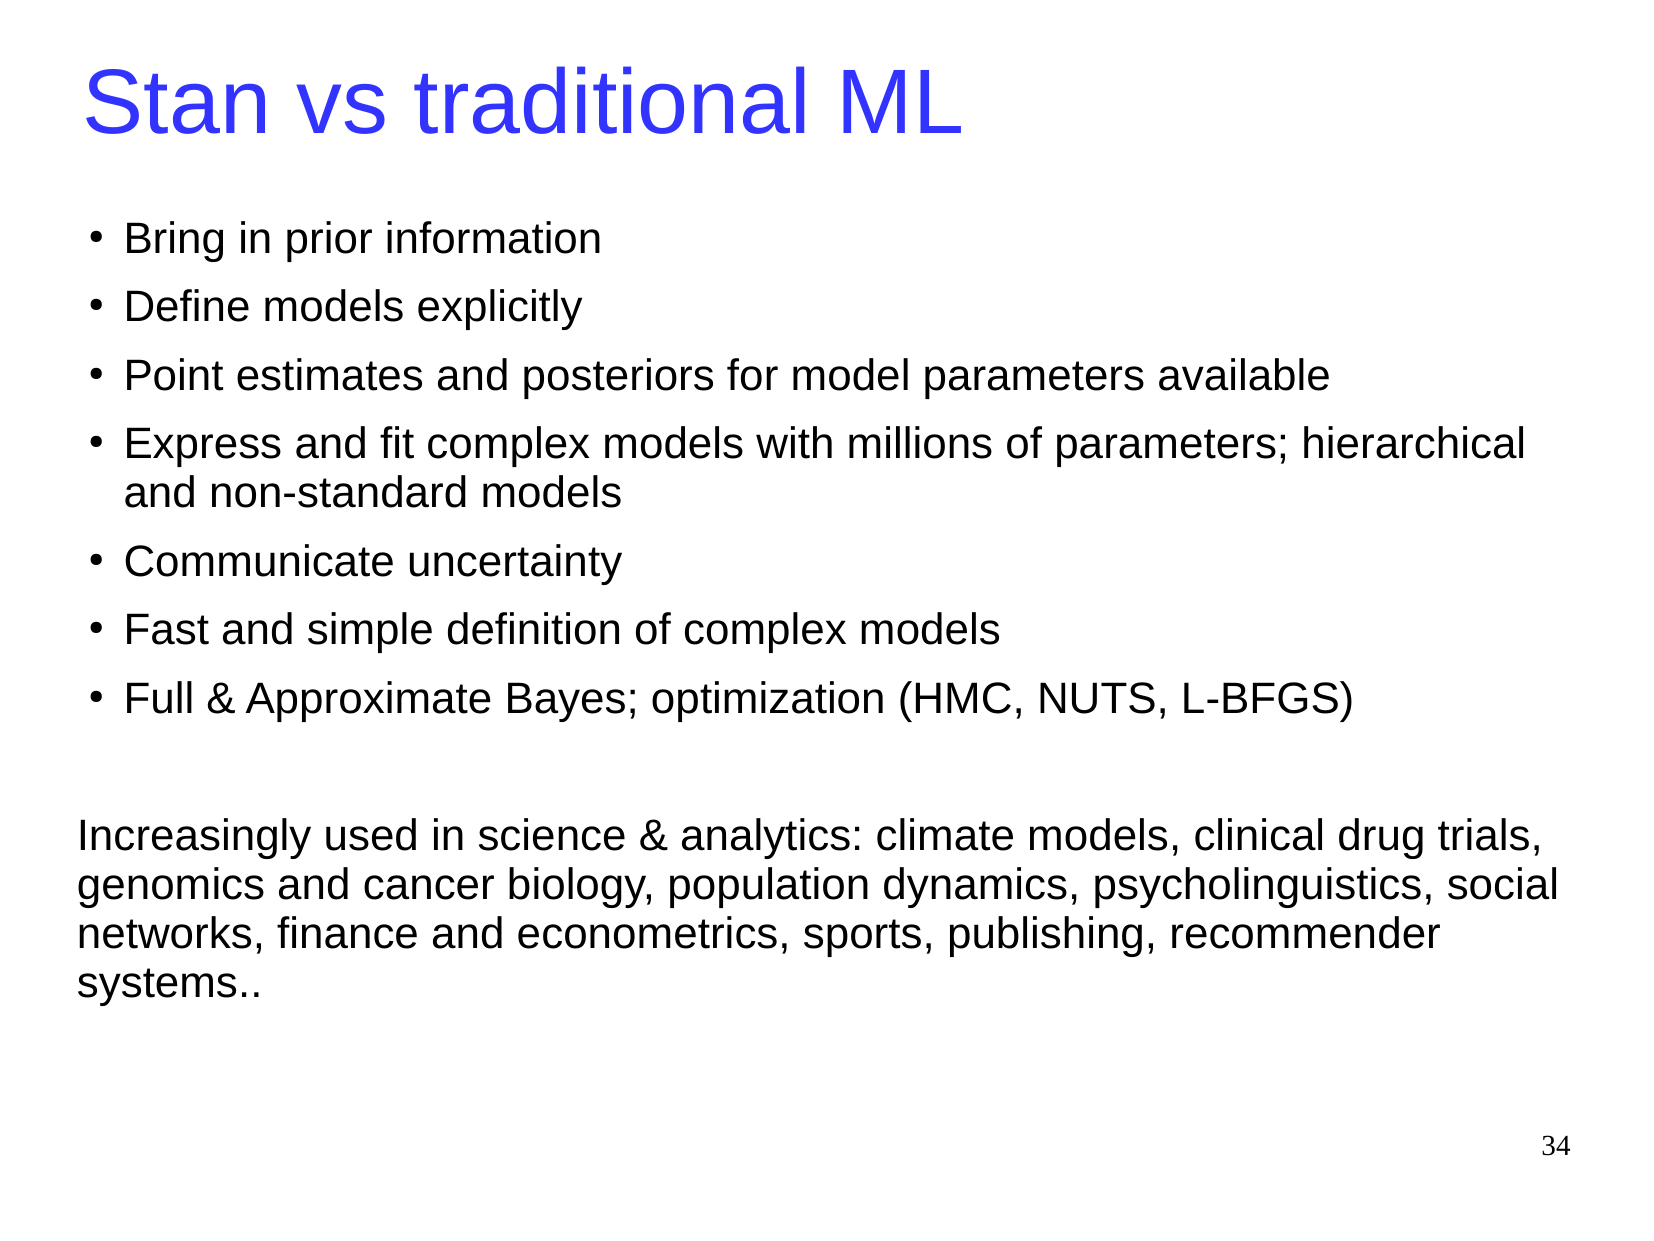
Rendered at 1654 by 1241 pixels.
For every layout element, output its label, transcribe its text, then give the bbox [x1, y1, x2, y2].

title Stan vs traditional ML [82, 49, 1571, 257]
list Bring in prior information Define models explicitly Point estimates and posteriors for model parameters available Express and fit complex models with millions of parameters; hierarchical and non-standard models Communicate uncertainty Fast and simple definition of complex models Full & Approximate Bayes; optimization (HMC, NUTS, L-BFGS) Increasingly used in science & analytics: climate models, clinical drug trials, genomics and cancer biology, population dynamics, psycholinguistics, social networks, finance and econometrics, sports, publishing, recommender systems.. [76, 213, 1565, 1021]
